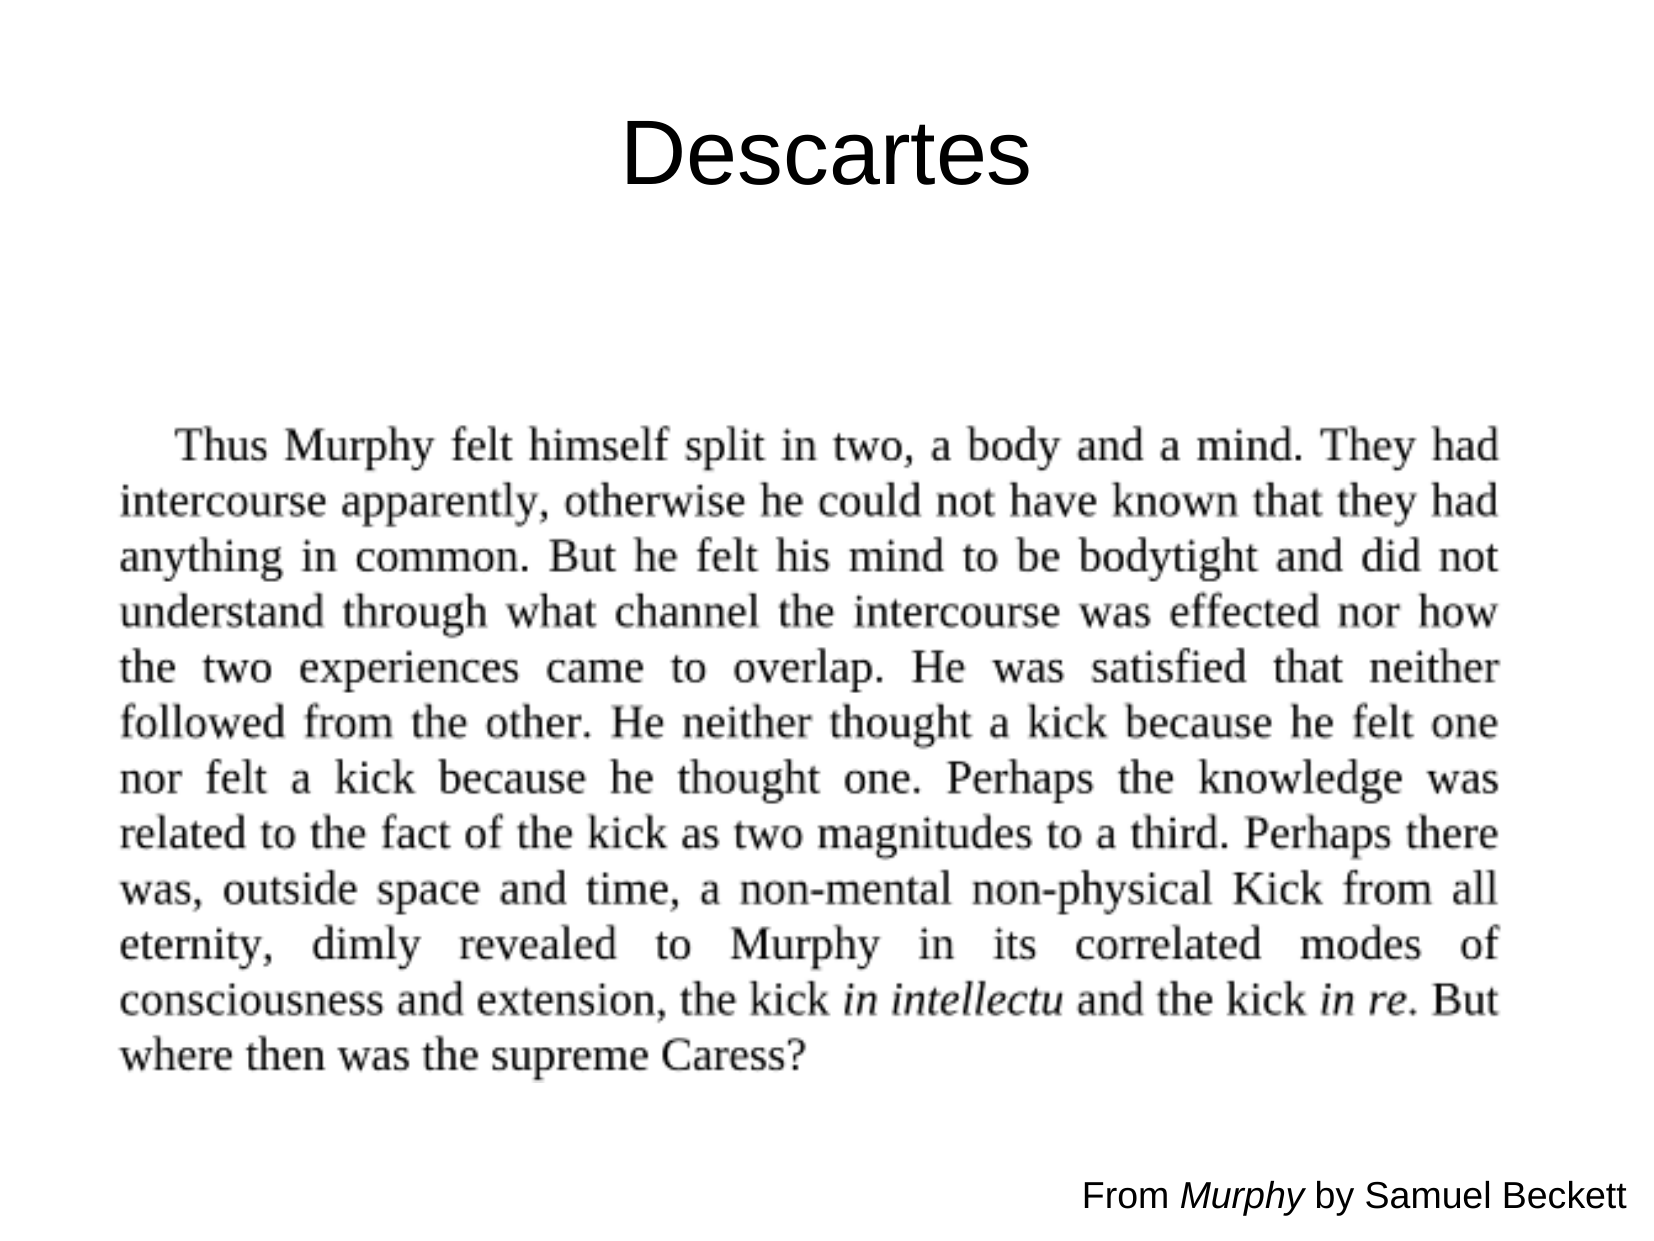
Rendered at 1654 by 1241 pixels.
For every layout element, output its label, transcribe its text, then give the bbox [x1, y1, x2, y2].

title Descartes [82, 49, 1571, 257]
text_box From Murphy by Samuel Beckett [1067, 1166, 1643, 1224]
picture [82, 382, 1538, 1083]
